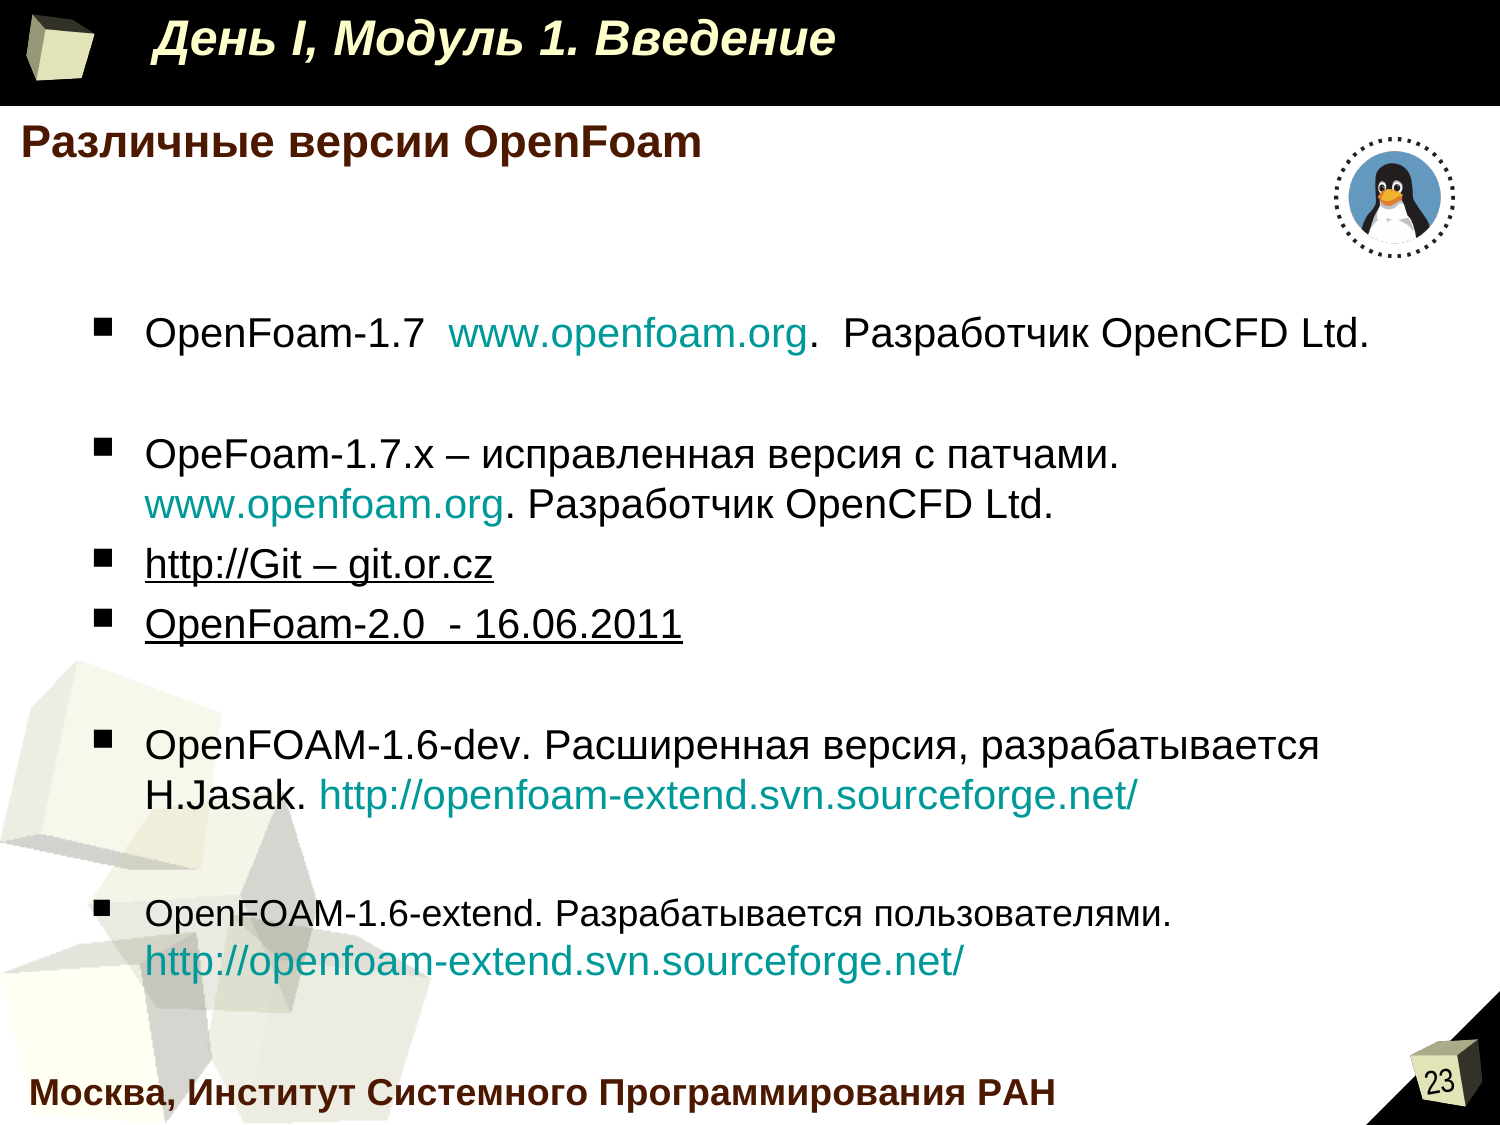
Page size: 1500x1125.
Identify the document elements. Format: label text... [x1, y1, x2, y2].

text_box Различные версии OpenFoam [5, 104, 1500, 185]
list OpenFoam-1.7 www.openfoam.org. Разработчик OpenCFD Ltd. OpeFoam-1.7.x – исправленная версия с патчами. www.openfoam.org. Разработчик OpenCFD Ltd. http://Git – git.or.cz OpenFoam-2.0 - 16.06.2011 OpenFOAM-1.6-dev. Расширенная версия, разрабатывается H.Jasak. http://openfoam-extend.svn.sourceforge.net/ OpenFOAM-1.6-extend. Разрабатывается пользователями. http://openfoam-extend.svn.sourceforge.net/ [58, 237, 1477, 1065]
picture [0, 659, 433, 1125]
picture [1334, 185, 1455, 258]
picture [423, 1088, 433, 1102]
